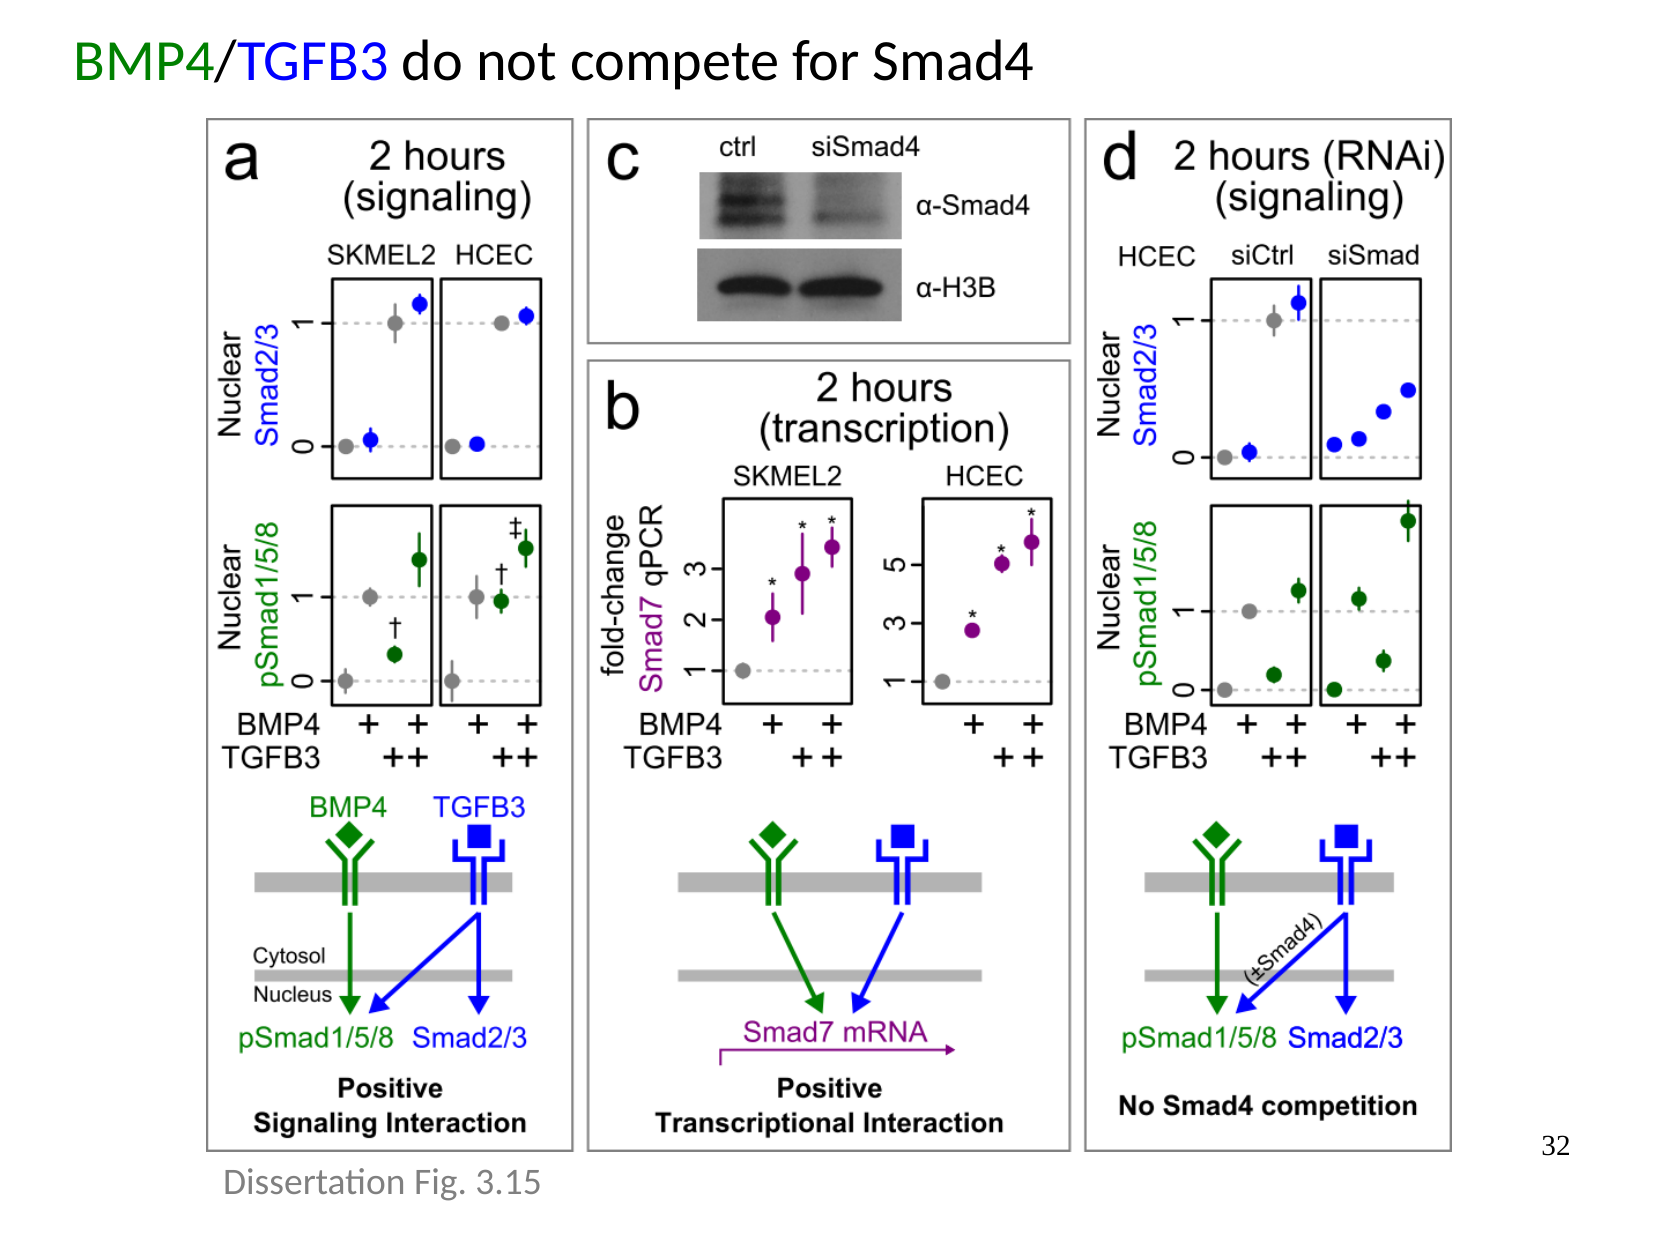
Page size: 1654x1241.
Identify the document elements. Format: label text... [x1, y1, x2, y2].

picture [206, 148, 1452, 1152]
text_box Dissertation Fig. 3.15 [208, 1159, 1005, 1241]
text_box BMP4/TGFB3 do not compete for Smad4 [59, 29, 1536, 148]
